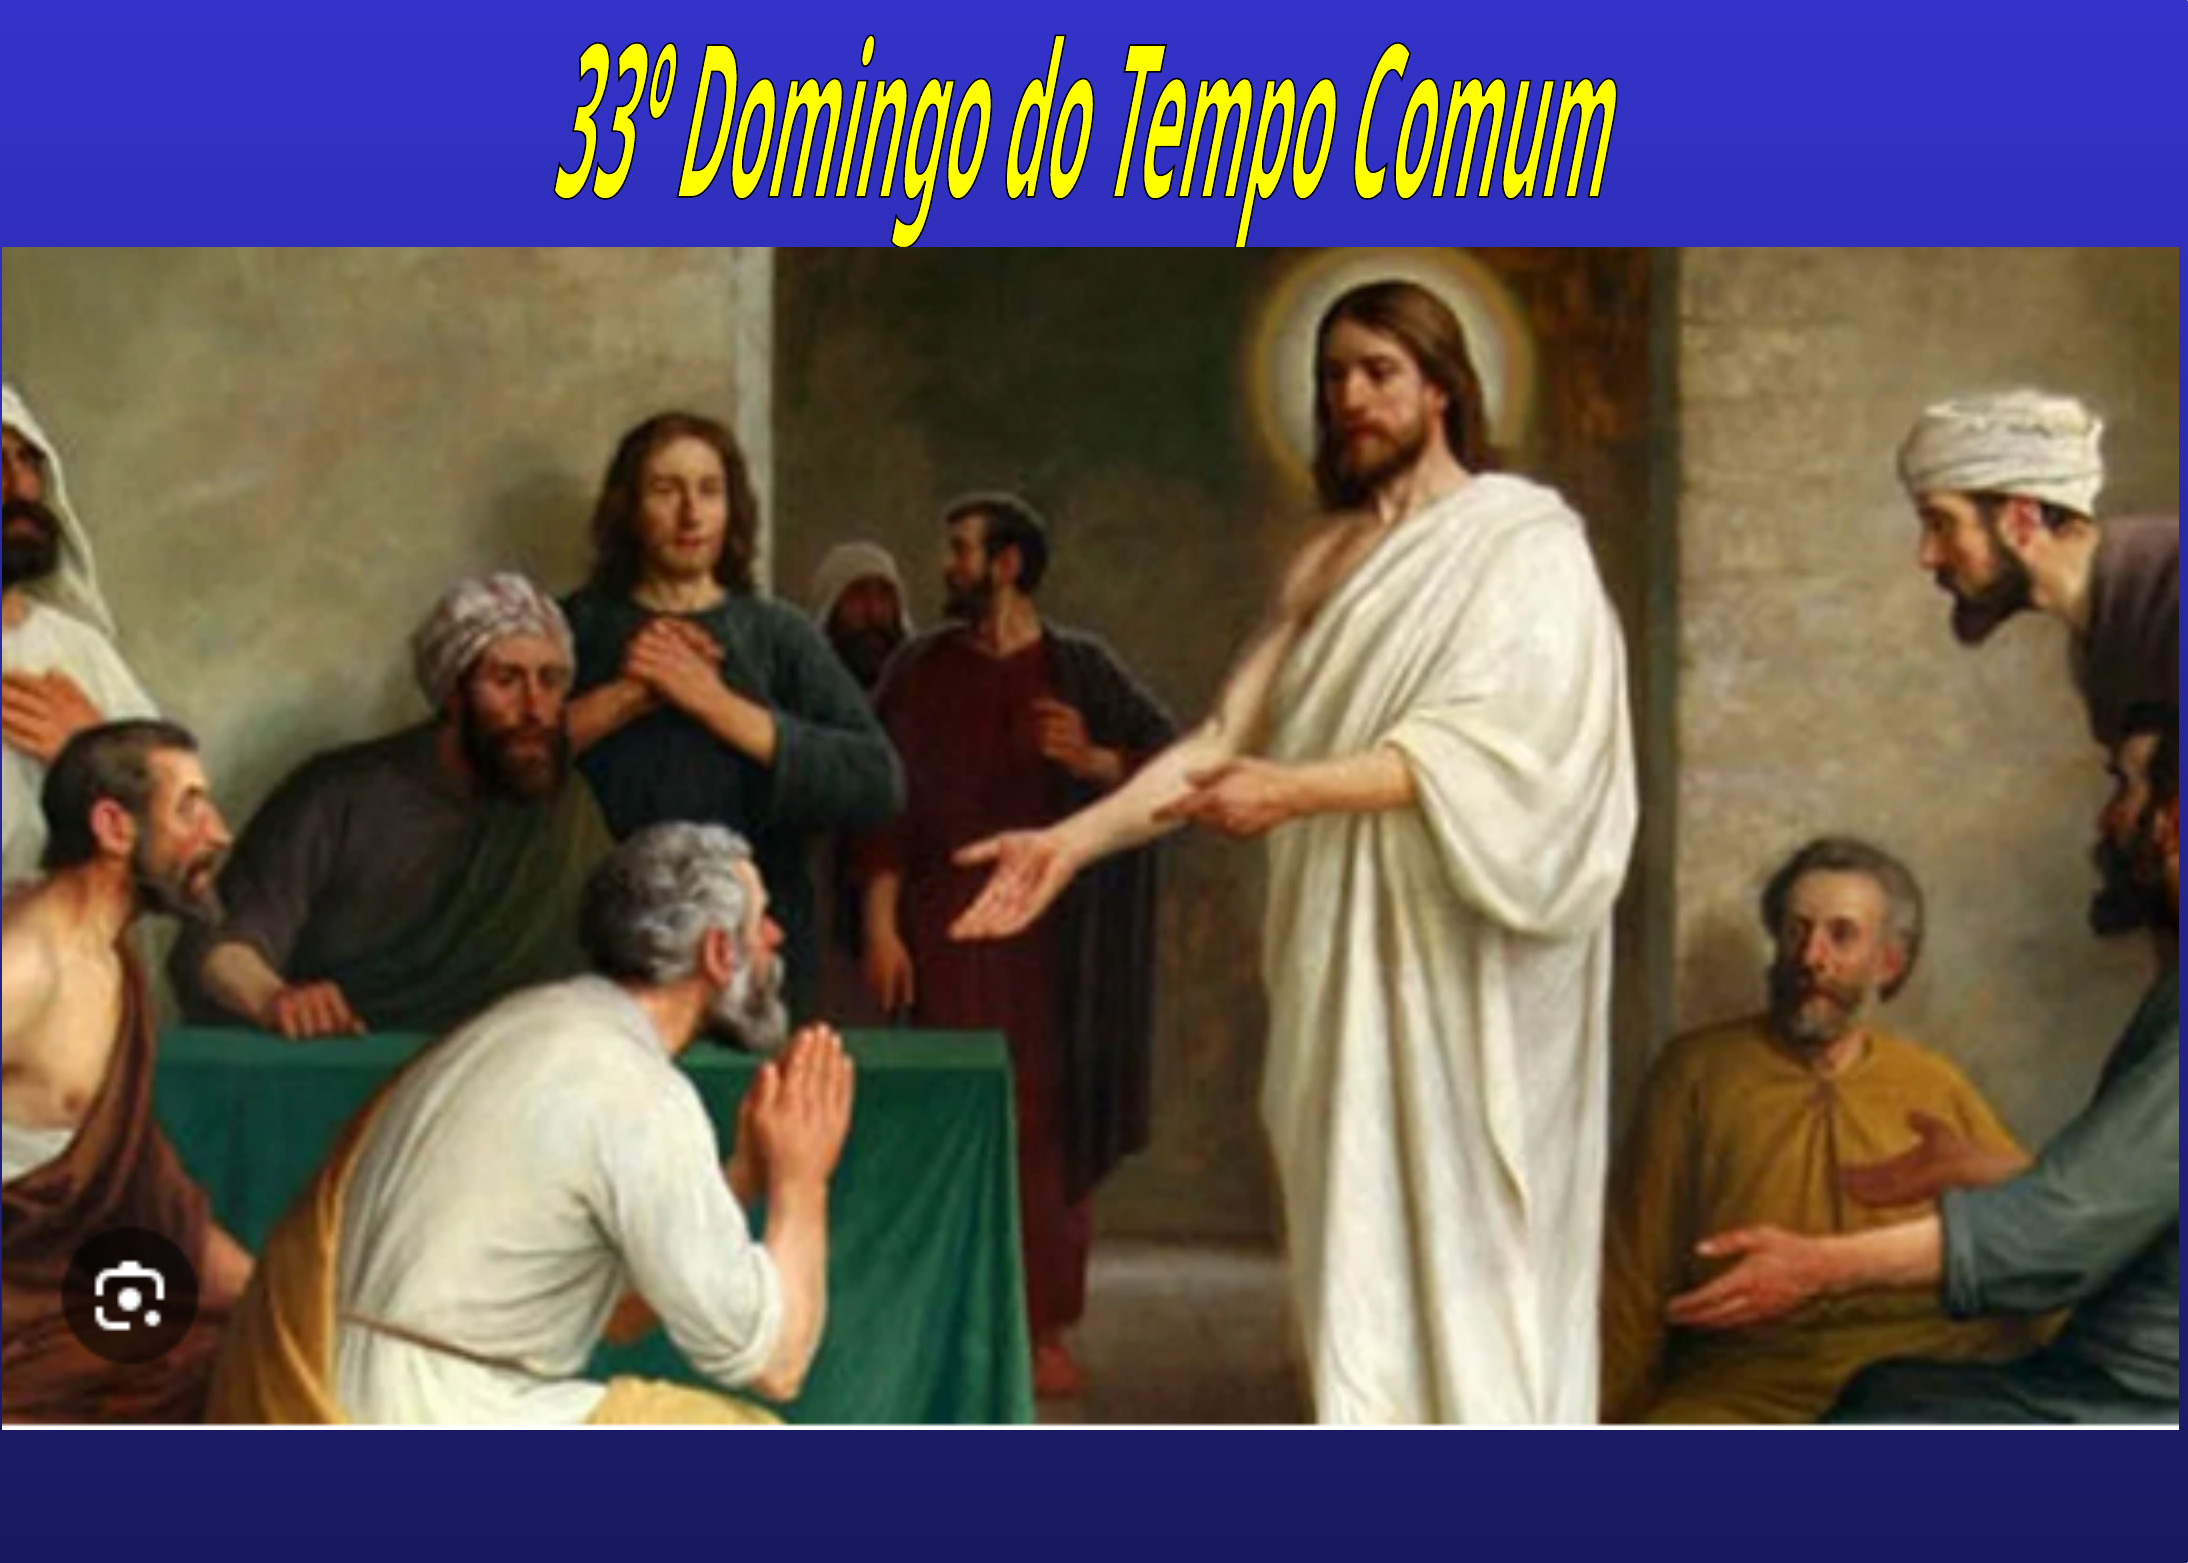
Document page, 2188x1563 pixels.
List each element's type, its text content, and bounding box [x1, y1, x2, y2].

text_box 33º Domingo do Tempo Comum [834, 80, 868, 197]
text_box 33º Domingo do Tempo Comum [677, 45, 738, 197]
text_box 33º Domingo do Tempo Comum [1006, 35, 1066, 200]
text_box 33º Domingo do Tempo Comum [1178, 78, 1253, 197]
text_box 33º Domingo do Tempo Comum [554, 42, 610, 200]
picture [2, 247, 2179, 1430]
text_box 33º Domingo do Tempo Comum [1354, 42, 1411, 200]
text_box 33º Domingo do Tempo Comum [1542, 78, 1617, 197]
text_box 33º Domingo do Tempo Comum [1502, 80, 1555, 200]
text_box 33º Domingo do Tempo Comum [768, 78, 843, 197]
text_box 33º Domingo do Tempo Comum [1431, 78, 1506, 197]
text_box 33º Domingo do Tempo Comum [1395, 78, 1439, 200]
text_box 33º Domingo do Tempo Comum [1113, 45, 1167, 197]
text_box 33º Domingo do Tempo Comum [891, 78, 955, 247]
text_box 33º Domingo do Tempo Comum [731, 78, 776, 200]
text_box 33º Domingo do Tempo Comum [855, 78, 908, 197]
text_box 33º Domingo do Tempo Comum [1292, 78, 1337, 200]
text_box 33º Domingo do Tempo Comum [947, 78, 992, 200]
text_box 33º Domingo do Tempo Comum [1049, 78, 1094, 200]
text_box 33º Domingo do Tempo Comum [1143, 78, 1187, 200]
text_box 33º Domingo do Tempo Comum [592, 42, 649, 200]
text_box 33º Domingo do Tempo Comum [649, 43, 677, 119]
text_box 33º Domingo do Tempo Comum [1235, 78, 1296, 247]
